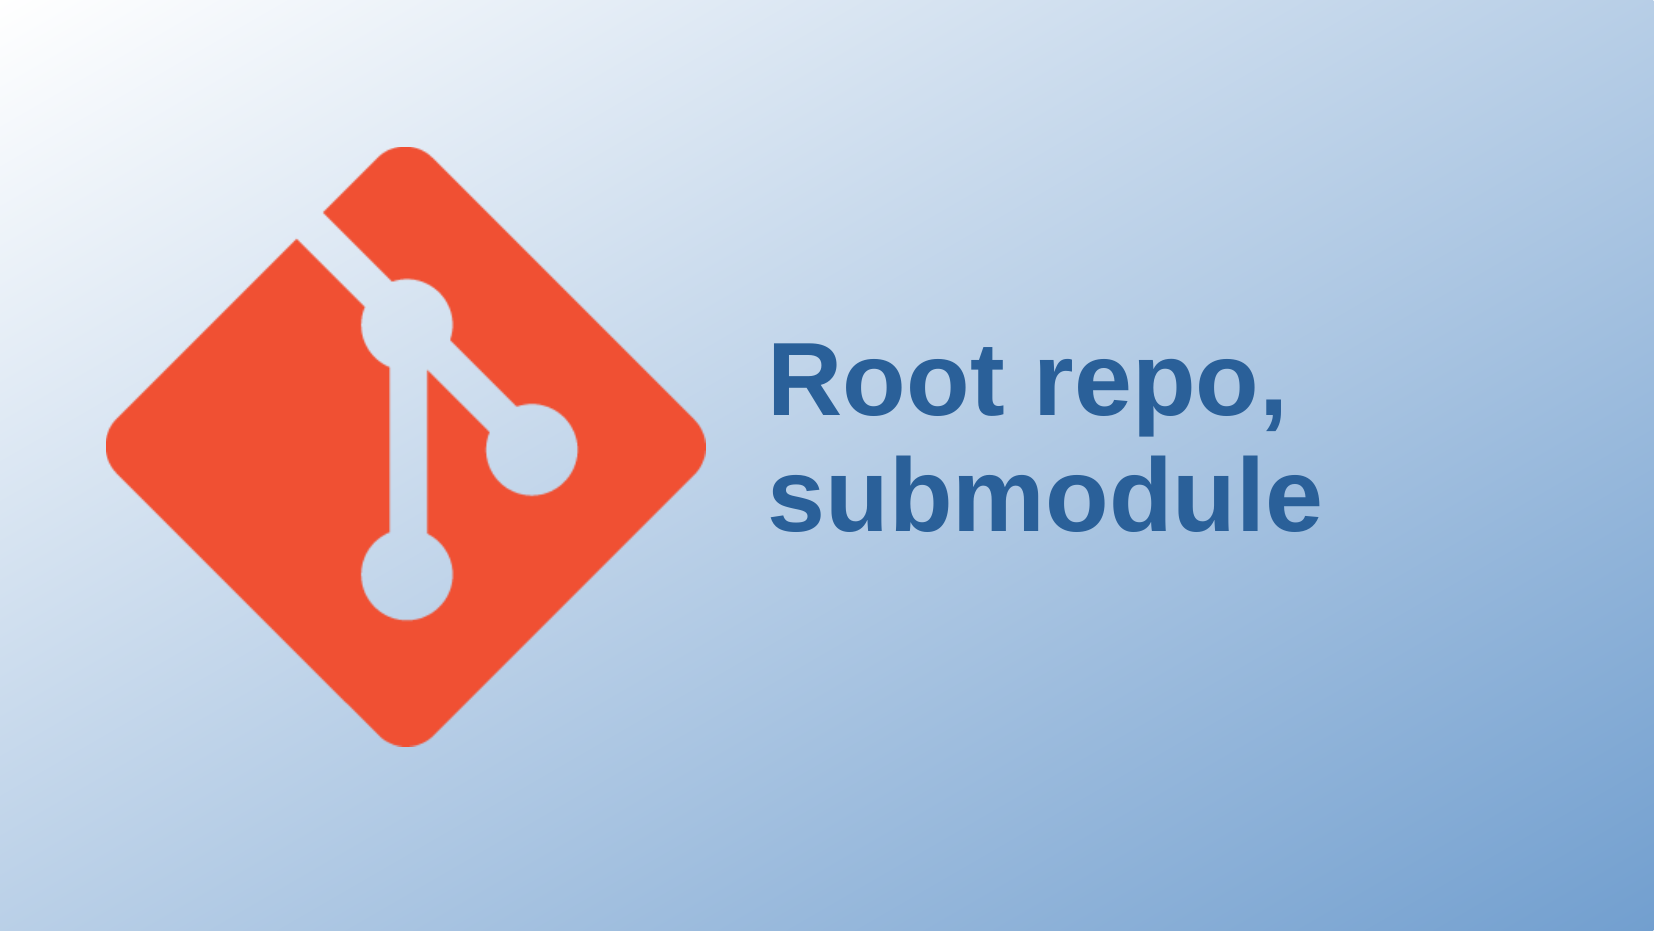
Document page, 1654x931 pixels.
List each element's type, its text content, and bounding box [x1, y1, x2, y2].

text_box Root repo, submodule [753, 313, 1426, 587]
picture [106, 147, 706, 747]
